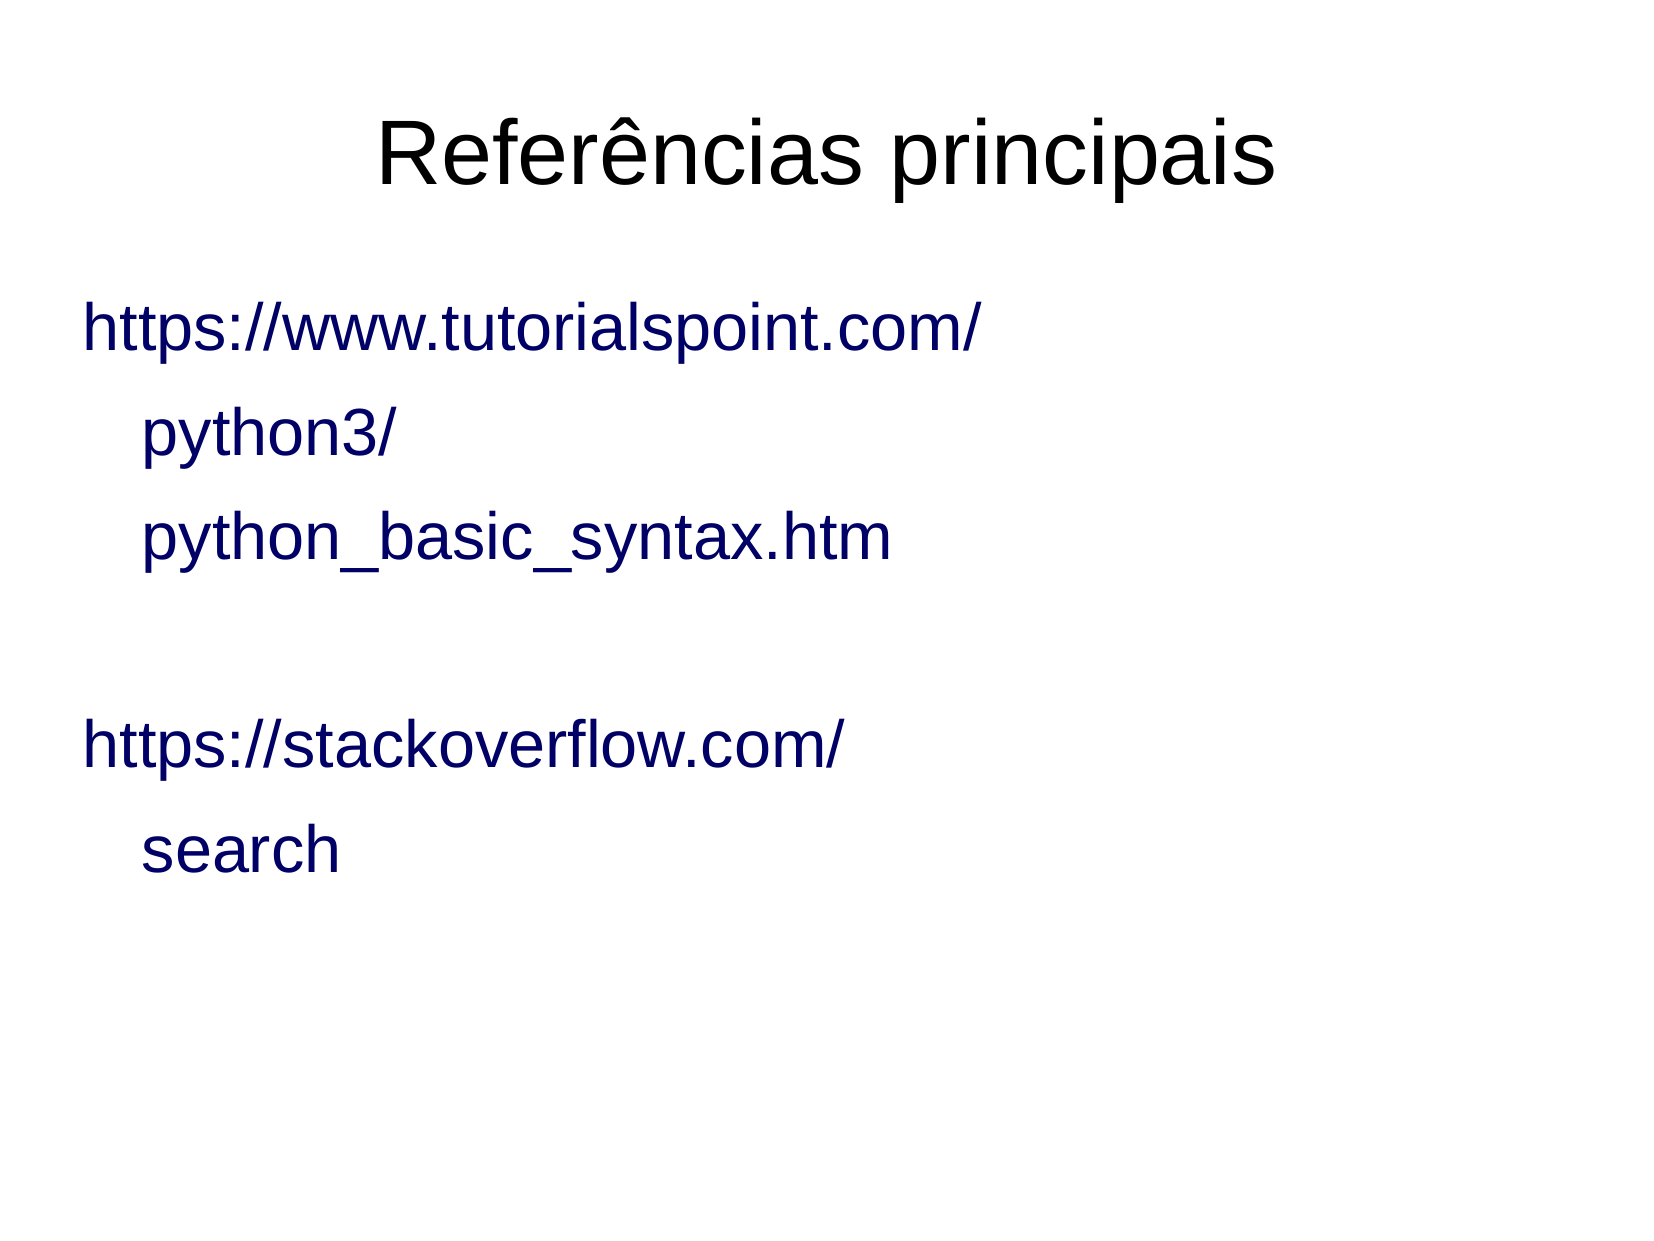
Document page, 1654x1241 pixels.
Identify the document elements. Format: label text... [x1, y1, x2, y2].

title Referências principais [82, 49, 1571, 257]
list https://www.tutorialspoint.com/ python3/ python_basic_syntax.htm https://stackoverflow.com/ search [82, 290, 1571, 1010]
